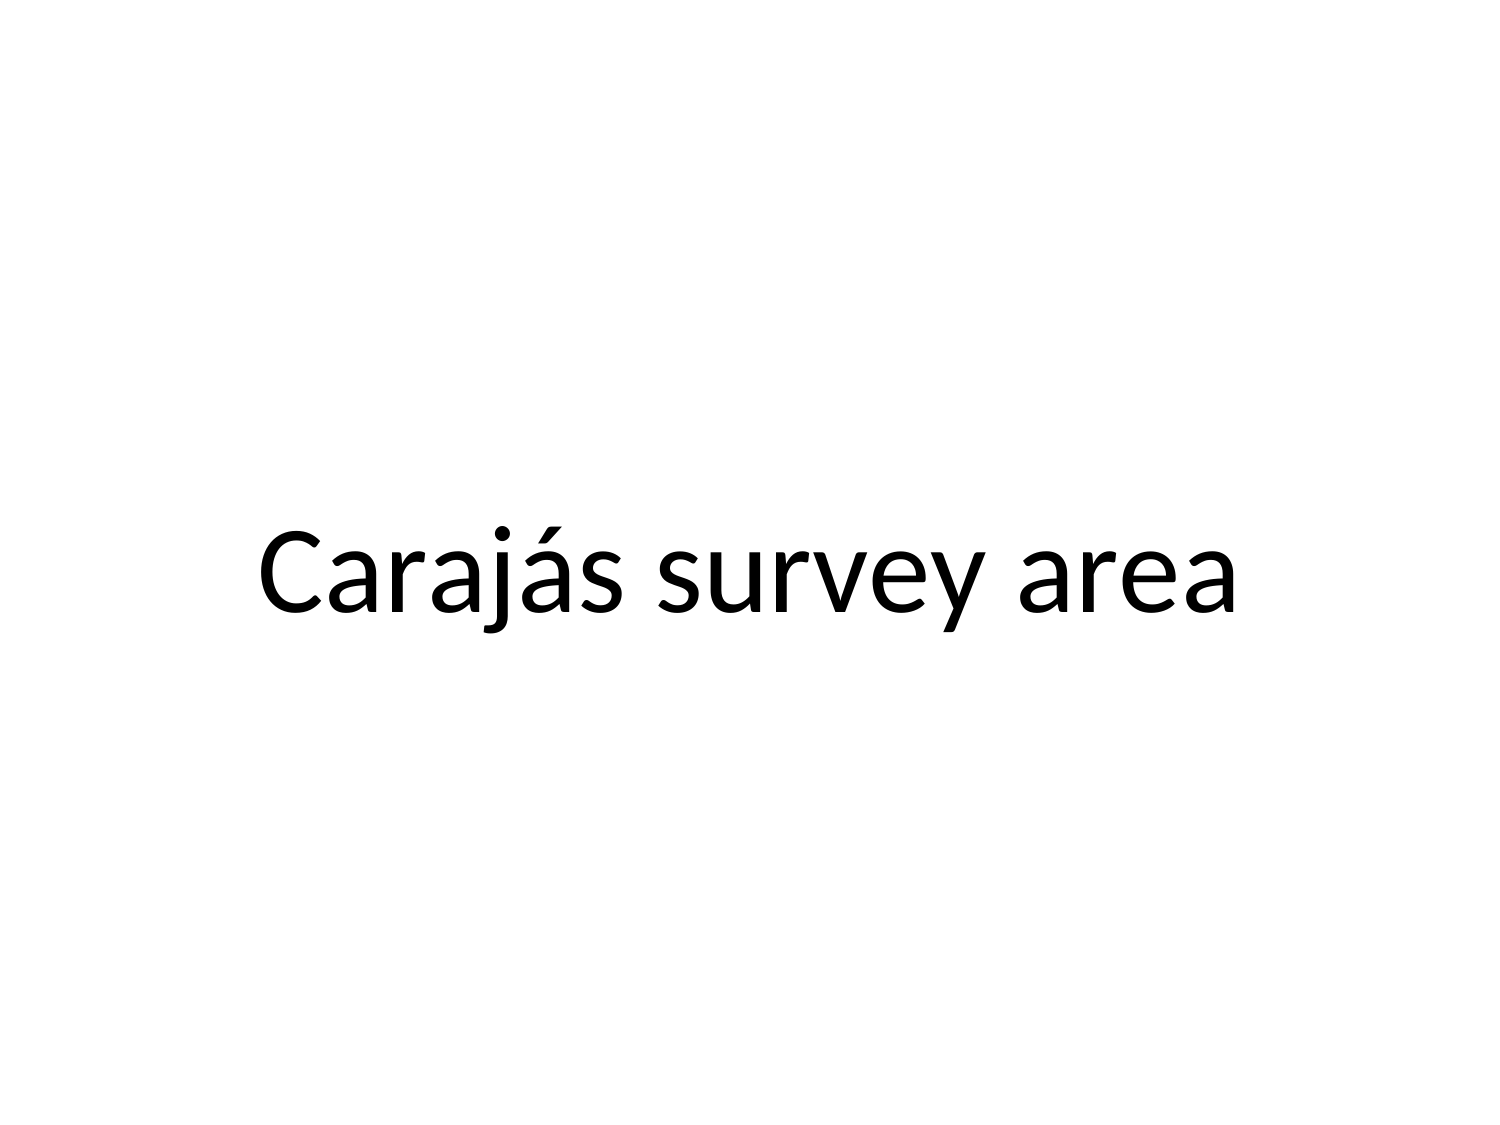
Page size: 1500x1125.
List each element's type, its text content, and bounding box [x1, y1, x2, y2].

title Carajás survey area [75, 444, 1426, 681]
